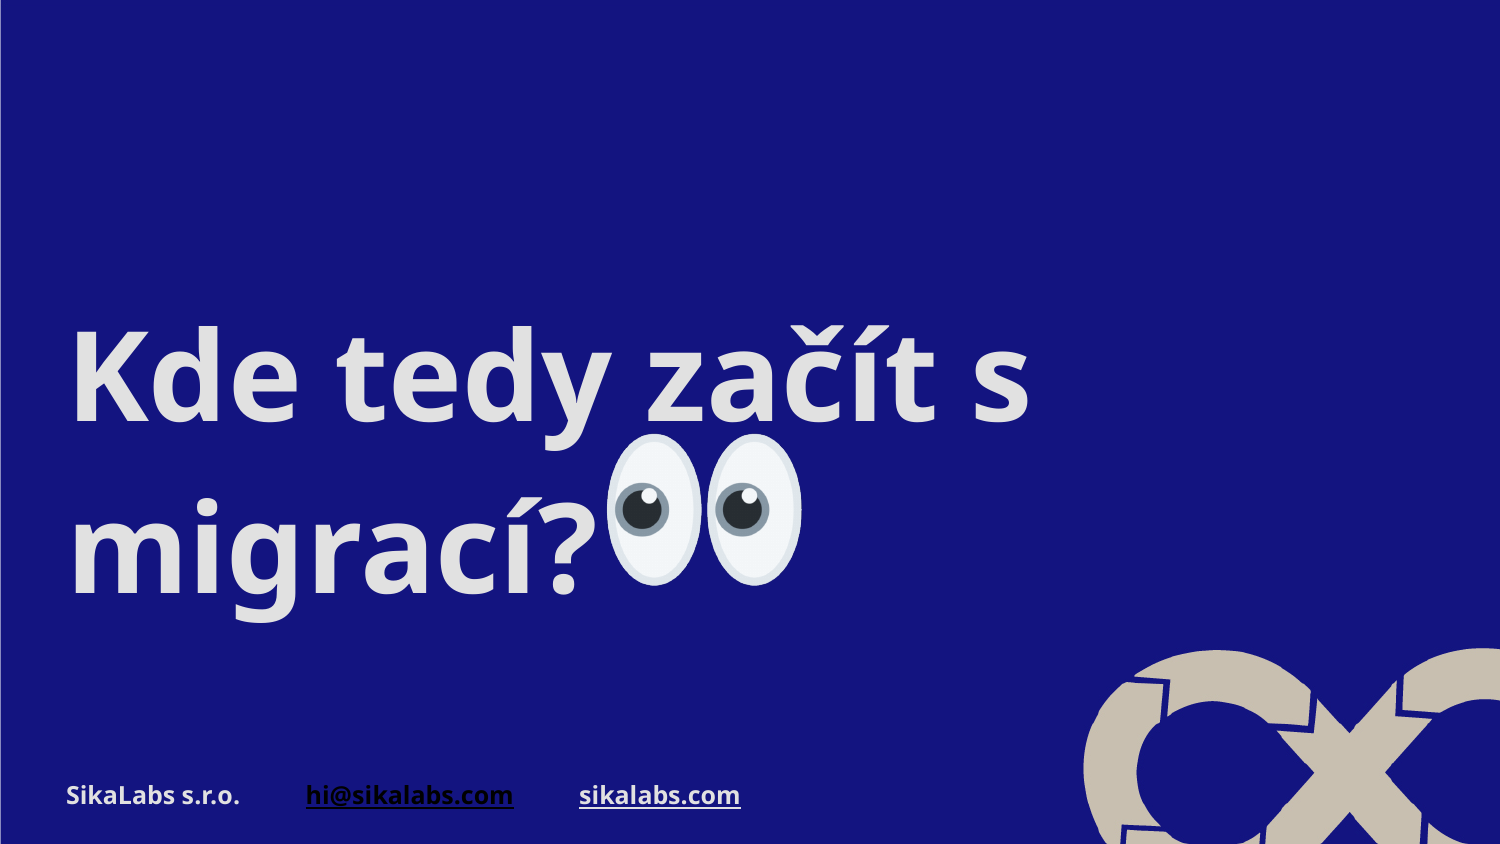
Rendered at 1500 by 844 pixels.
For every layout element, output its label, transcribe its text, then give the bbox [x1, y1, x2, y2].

picture [0, 0, 1500, 844]
list Kde tedy začít s migrací? [51, 205, 1437, 688]
